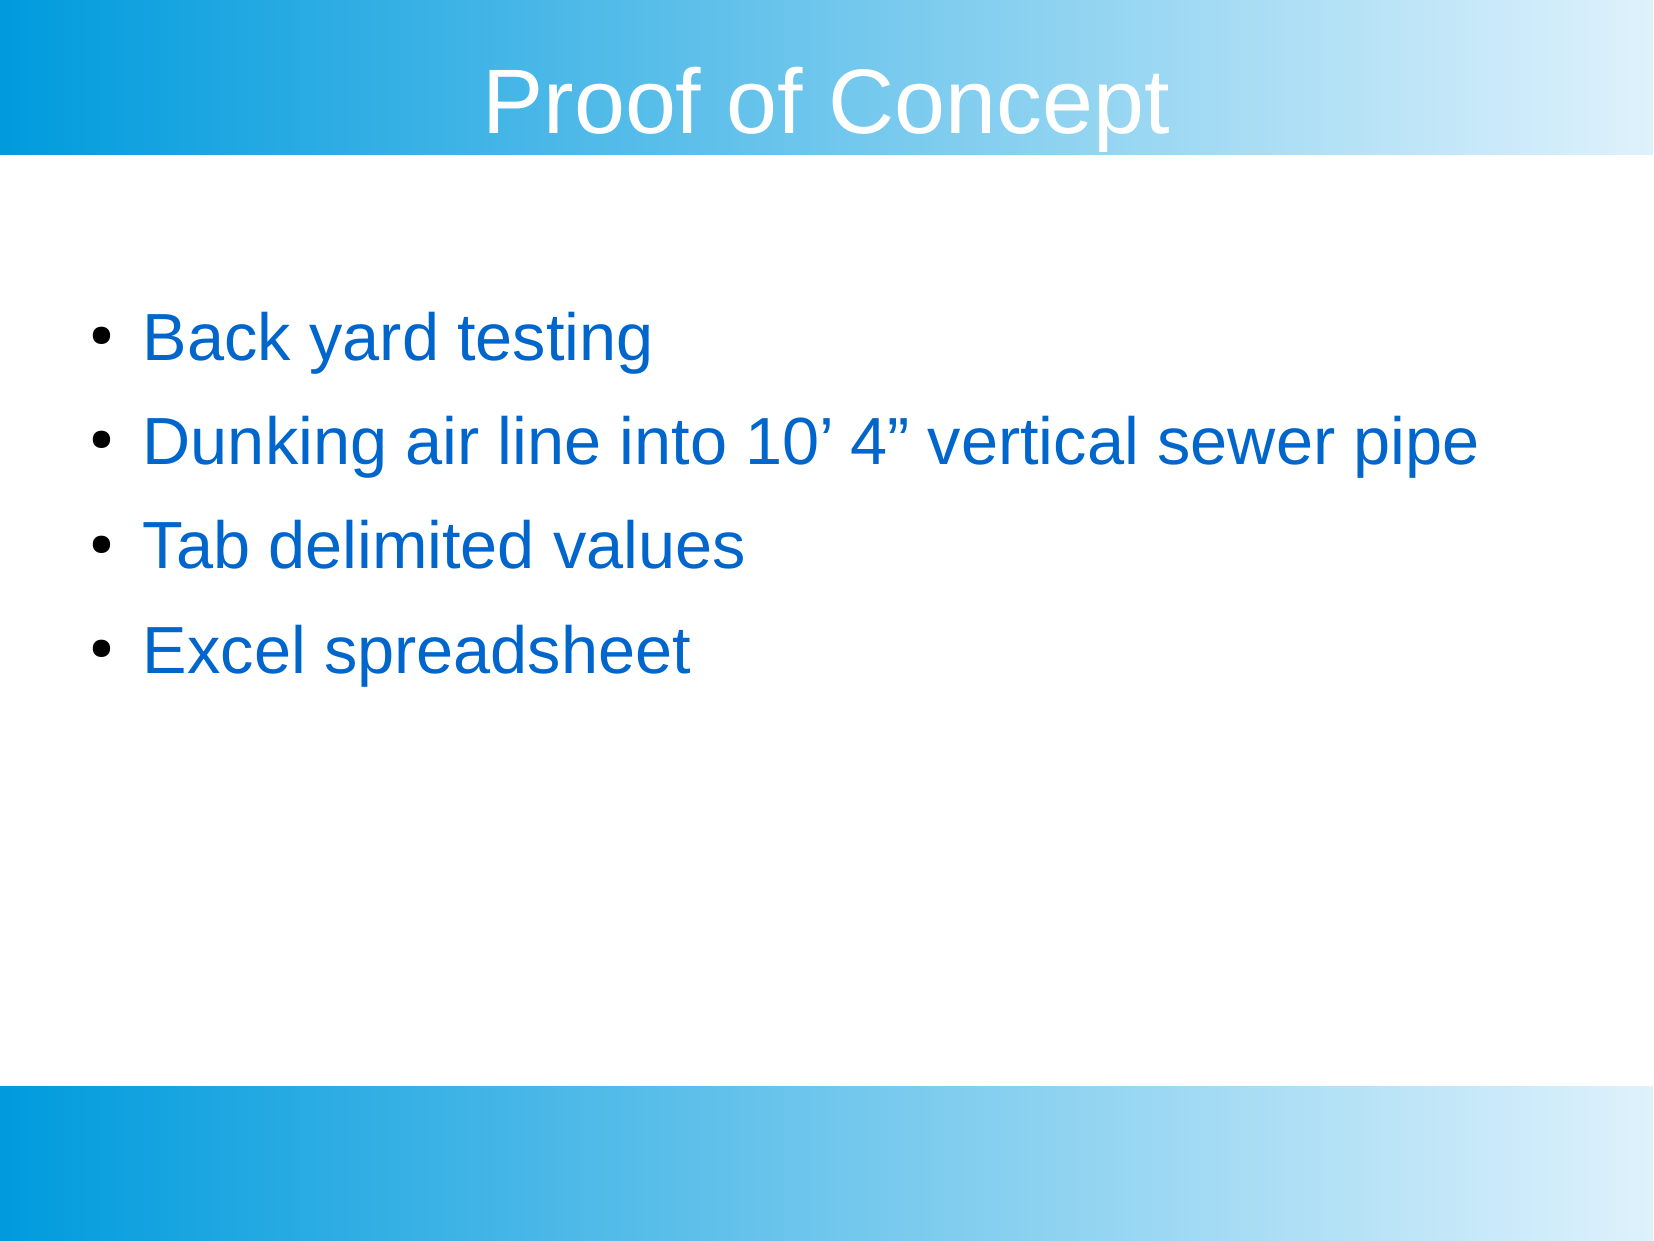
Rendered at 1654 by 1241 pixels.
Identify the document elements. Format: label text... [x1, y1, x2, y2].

list Back yard testing Dunking air line into 10’ 4” vertical sewer pipe Tab delimited values Excel spreadsheet [71, 300, 1561, 1020]
title Proof of Concept [82, 49, 1571, 155]
